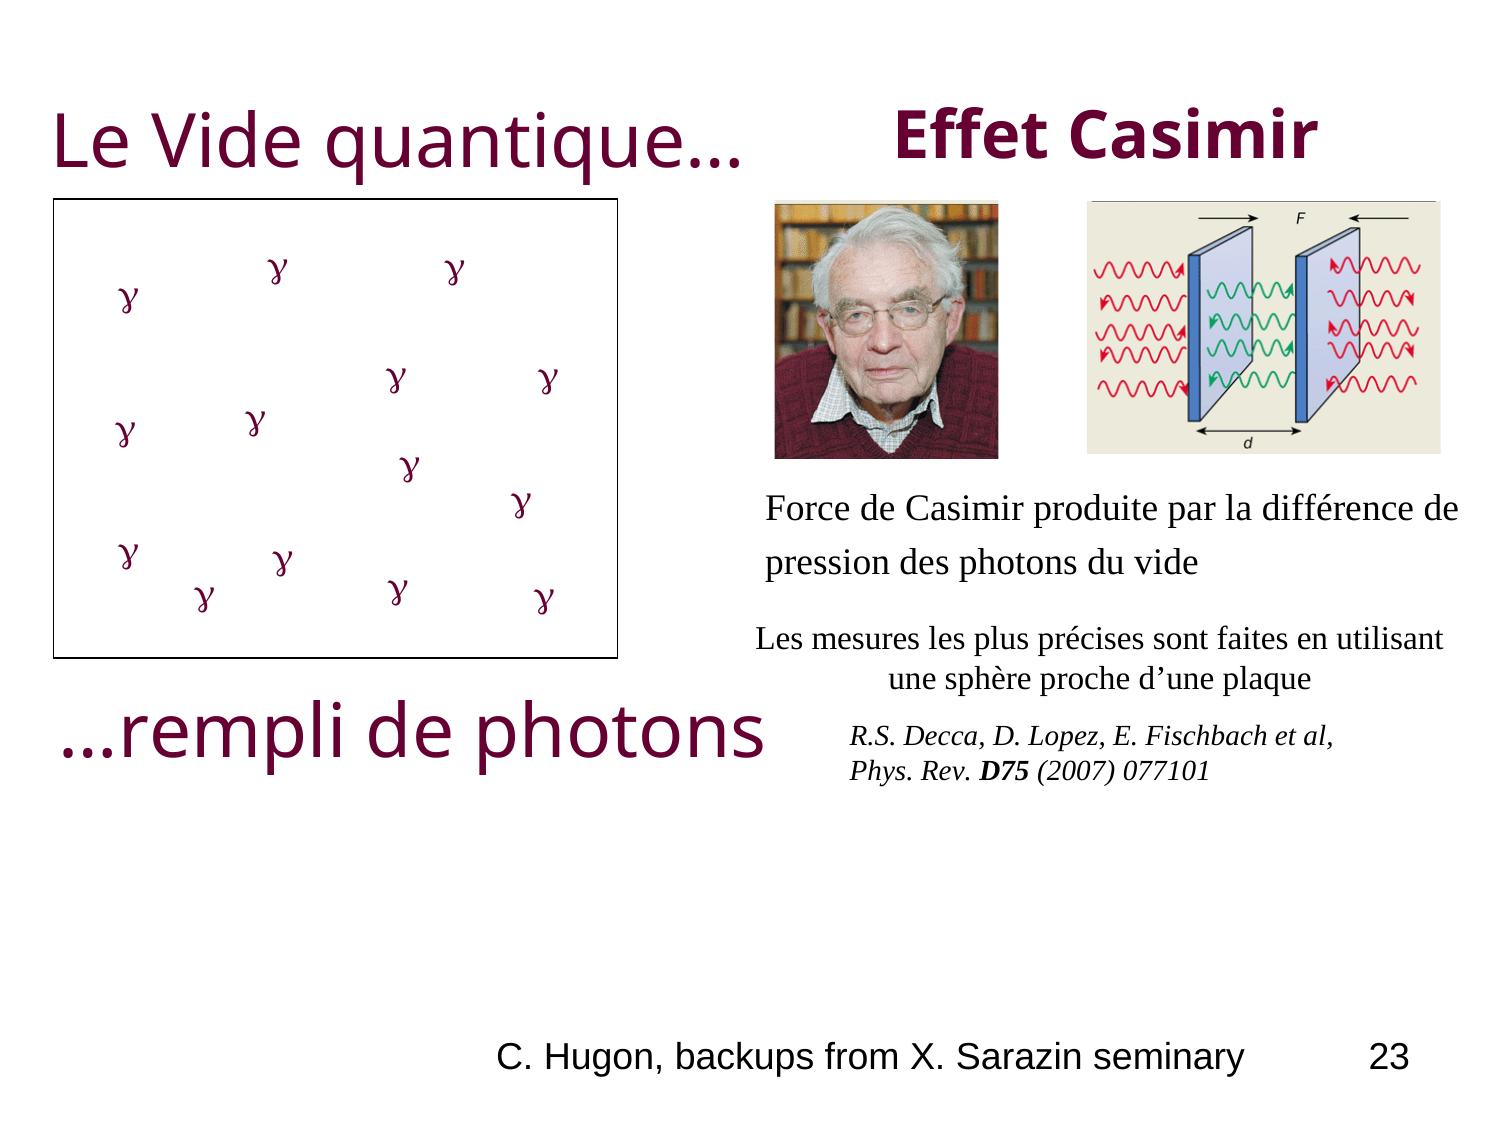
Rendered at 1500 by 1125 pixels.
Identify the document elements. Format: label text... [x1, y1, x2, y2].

text_box Effet Casimir [877, 84, 1335, 180]
text_box  [179, 559, 231, 621]
text_box  [100, 394, 152, 456]
text_box  [230, 384, 282, 446]
text_box  [384, 430, 431, 491]
picture [1086, 201, 1441, 454]
text_box Force de Casimir produite par la différence de pression des photons du vide [750, 466, 1500, 590]
text_box  [372, 553, 424, 615]
text_box  [496, 465, 548, 527]
text_box  [523, 342, 575, 403]
text_box Les mesures les plus précises sont faites en utilisant une sphère proche d’une plaque [731, 608, 1469, 704]
text_box …rempli de photons [44, 674, 782, 781]
text_box  [371, 340, 423, 402]
text_box  [519, 561, 571, 623]
picture [774, 200, 999, 459]
text_box  [257, 524, 309, 586]
text_box  [103, 517, 155, 578]
text_box Le Vide quantique… [35, 85, 760, 191]
text_box  [252, 232, 304, 293]
text_box  [429, 233, 481, 294]
text_box  [103, 260, 155, 322]
text_box R.S. Decca, D. Lopez, E. Fischbach et al, Phys. Rev. D75 (2007) 077101 [834, 708, 1357, 794]
